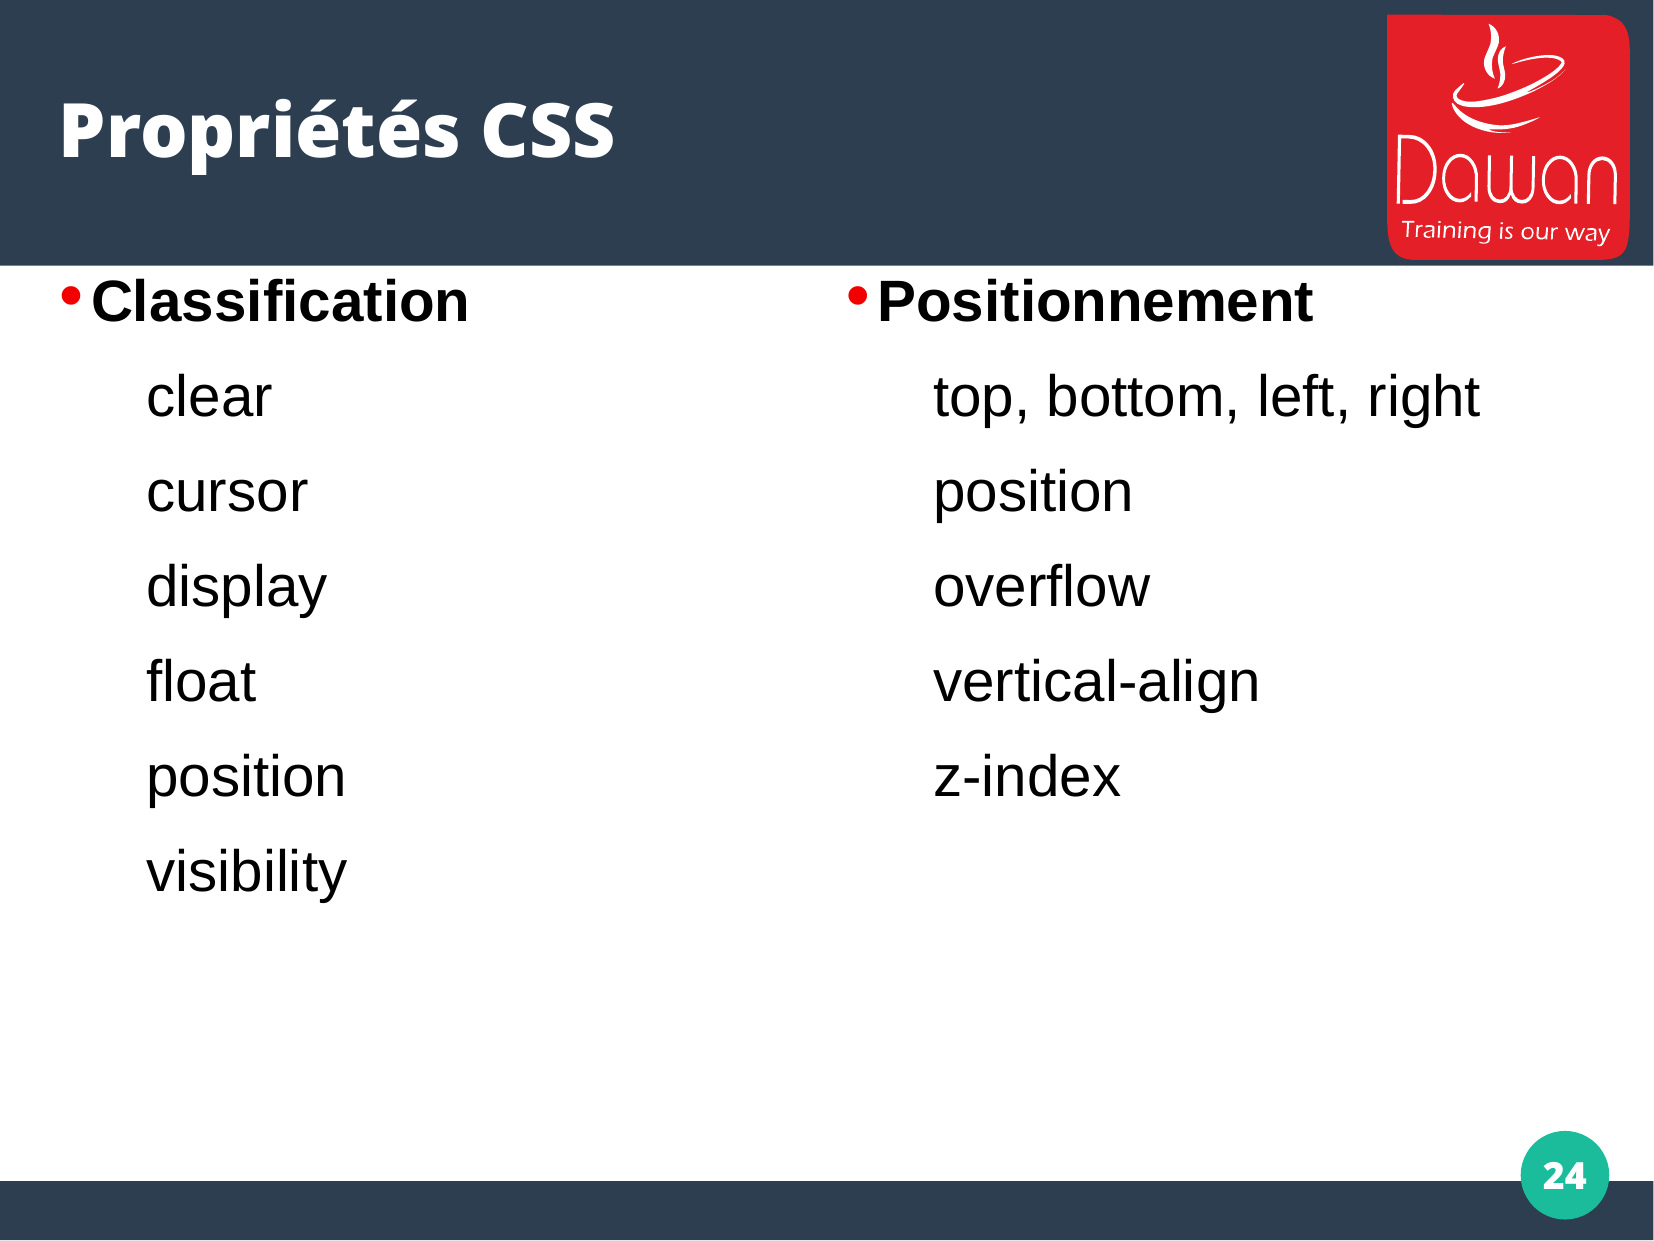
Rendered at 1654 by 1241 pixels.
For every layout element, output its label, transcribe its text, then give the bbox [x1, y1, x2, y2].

picture [1387, 14, 1630, 260]
text_box Positionnement top, bottom, left, right position overflow vertical-align z-index [845, 265, 1596, 1094]
text_box Classification clear cursor display float position visibility [59, 265, 809, 1109]
title Propriétés CSS [59, 49, 1387, 207]
